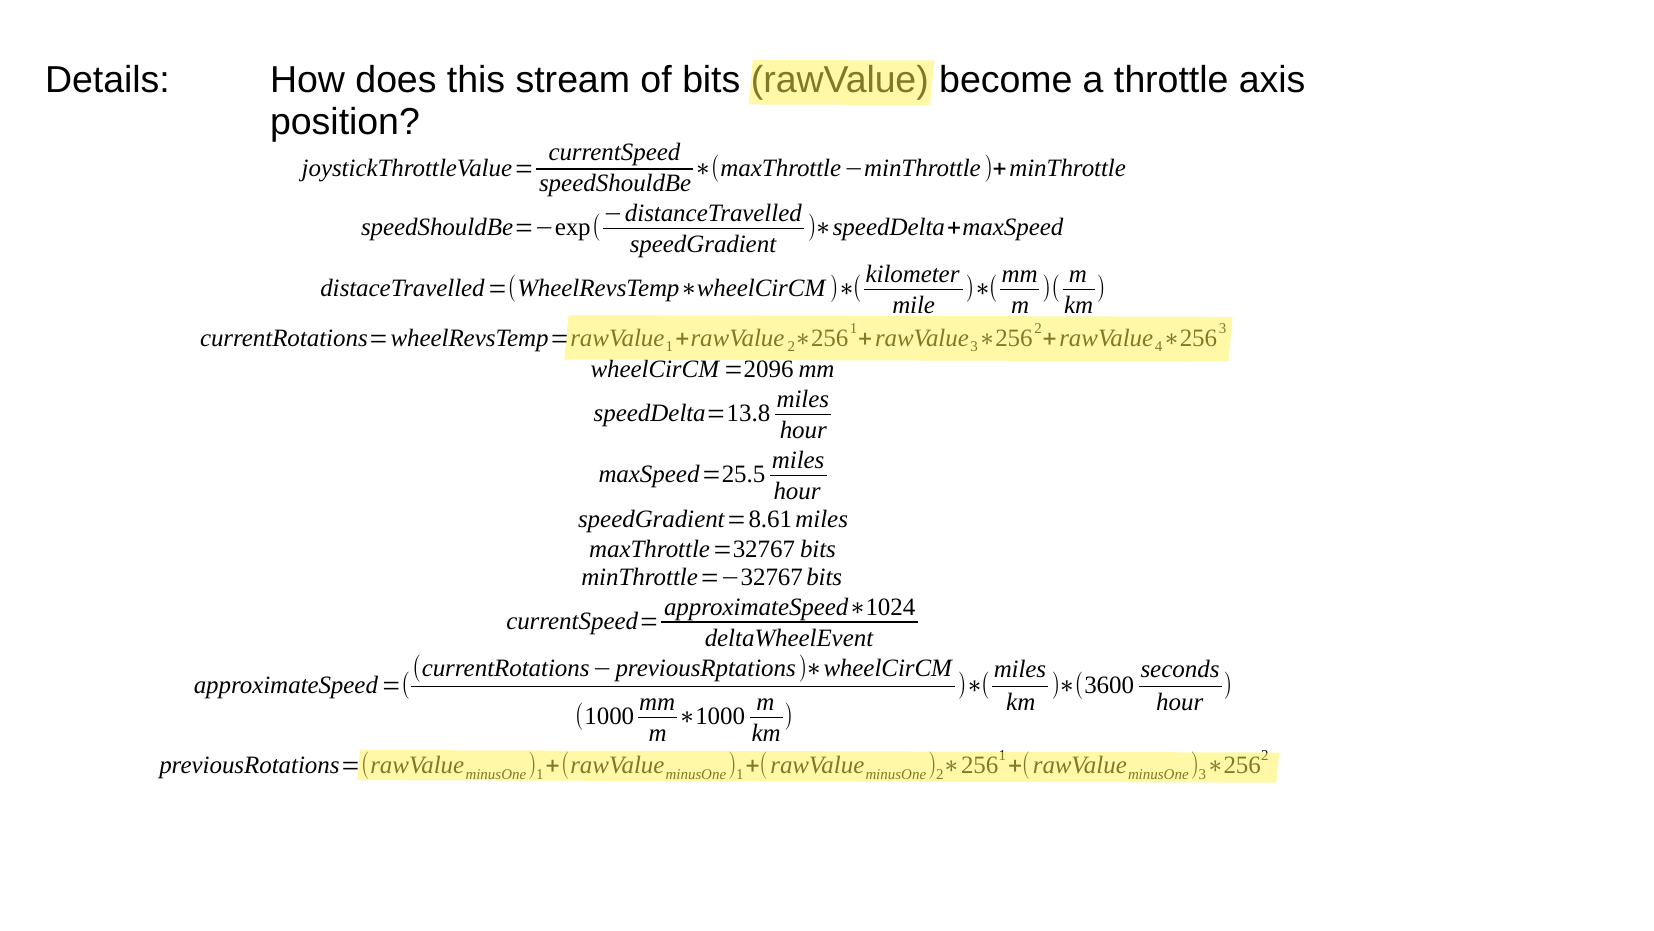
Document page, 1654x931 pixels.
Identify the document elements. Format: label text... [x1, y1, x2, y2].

text_box [748, 60, 935, 106]
chart [150, 193, 1276, 783]
text_box Details: How does this stream of bits (rawValue) become a throttle axis position? [30, 51, 1470, 193]
text_box [564, 315, 1233, 362]
text_box [357, 750, 1280, 783]
